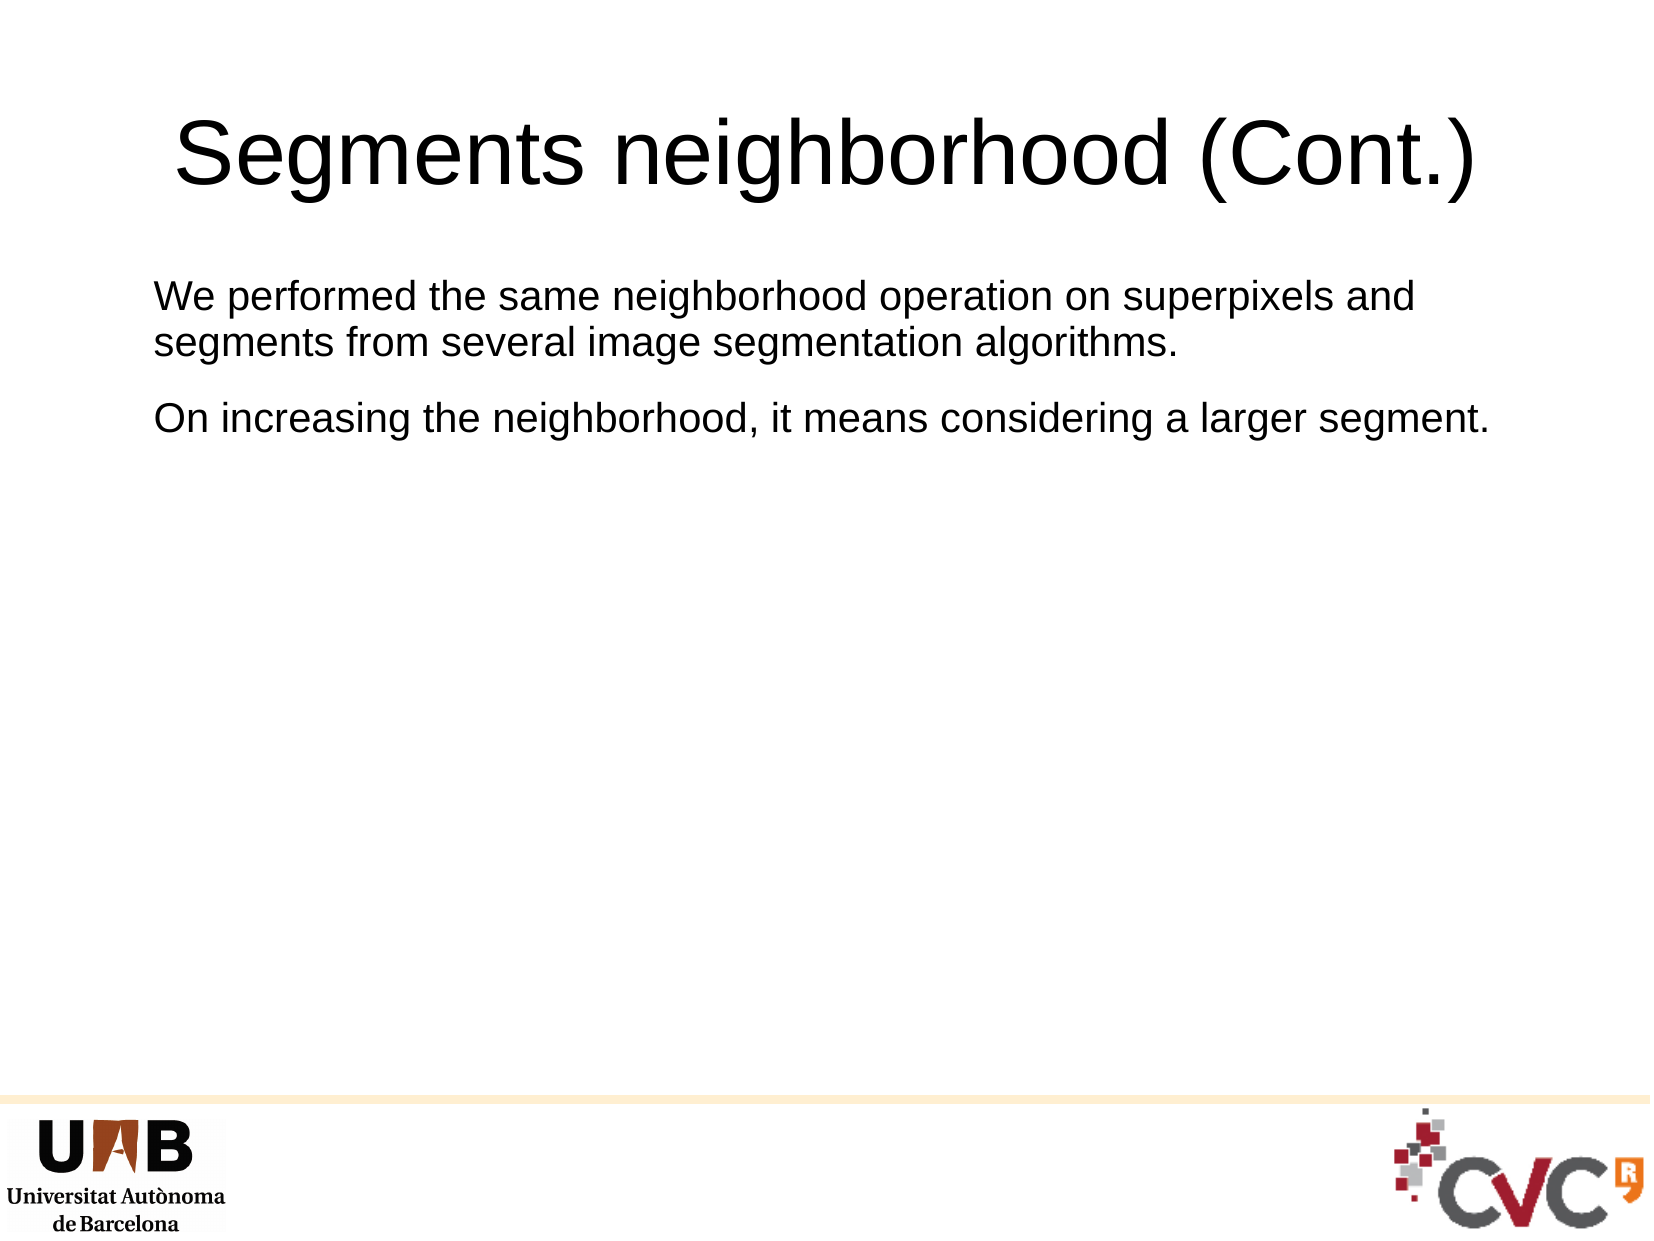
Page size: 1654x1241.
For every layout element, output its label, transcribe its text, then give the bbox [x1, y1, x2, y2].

picture [1393, 1107, 1650, 1235]
title Segments neighborhood (Cont.) [82, 56, 1571, 250]
picture [7, 1119, 226, 1232]
list We performed the same neighborhood operation on superpixels and segments from several image segmentation algorithms. On increasing the neighborhood, it means considering a larger segment. [82, 272, 1571, 1091]
